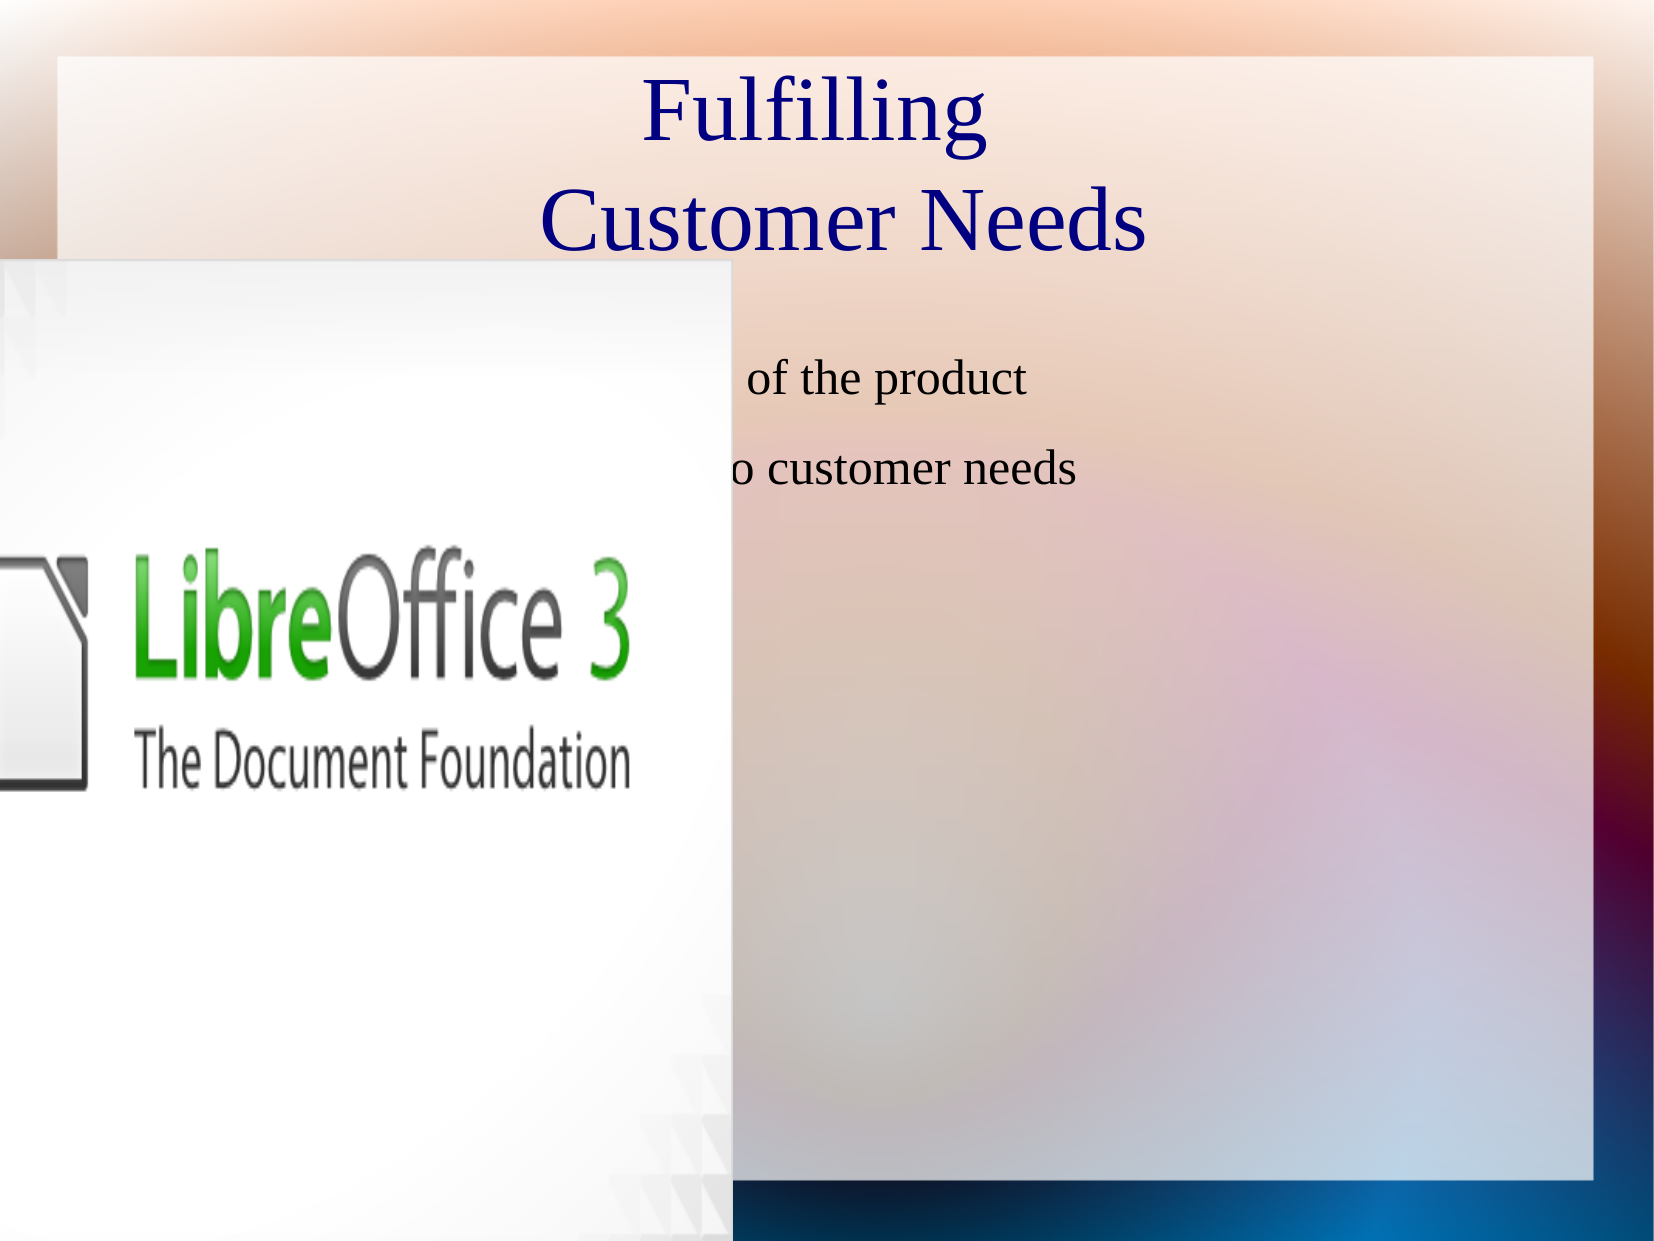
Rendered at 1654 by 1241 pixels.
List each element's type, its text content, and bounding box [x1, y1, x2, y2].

list Describe the main attributes of the product Link the product attributes to customer needs [733, 344, 1534, 1127]
title Fulfilling Customer Needs [82, 55, 1571, 263]
picture [0, 259, 733, 1241]
